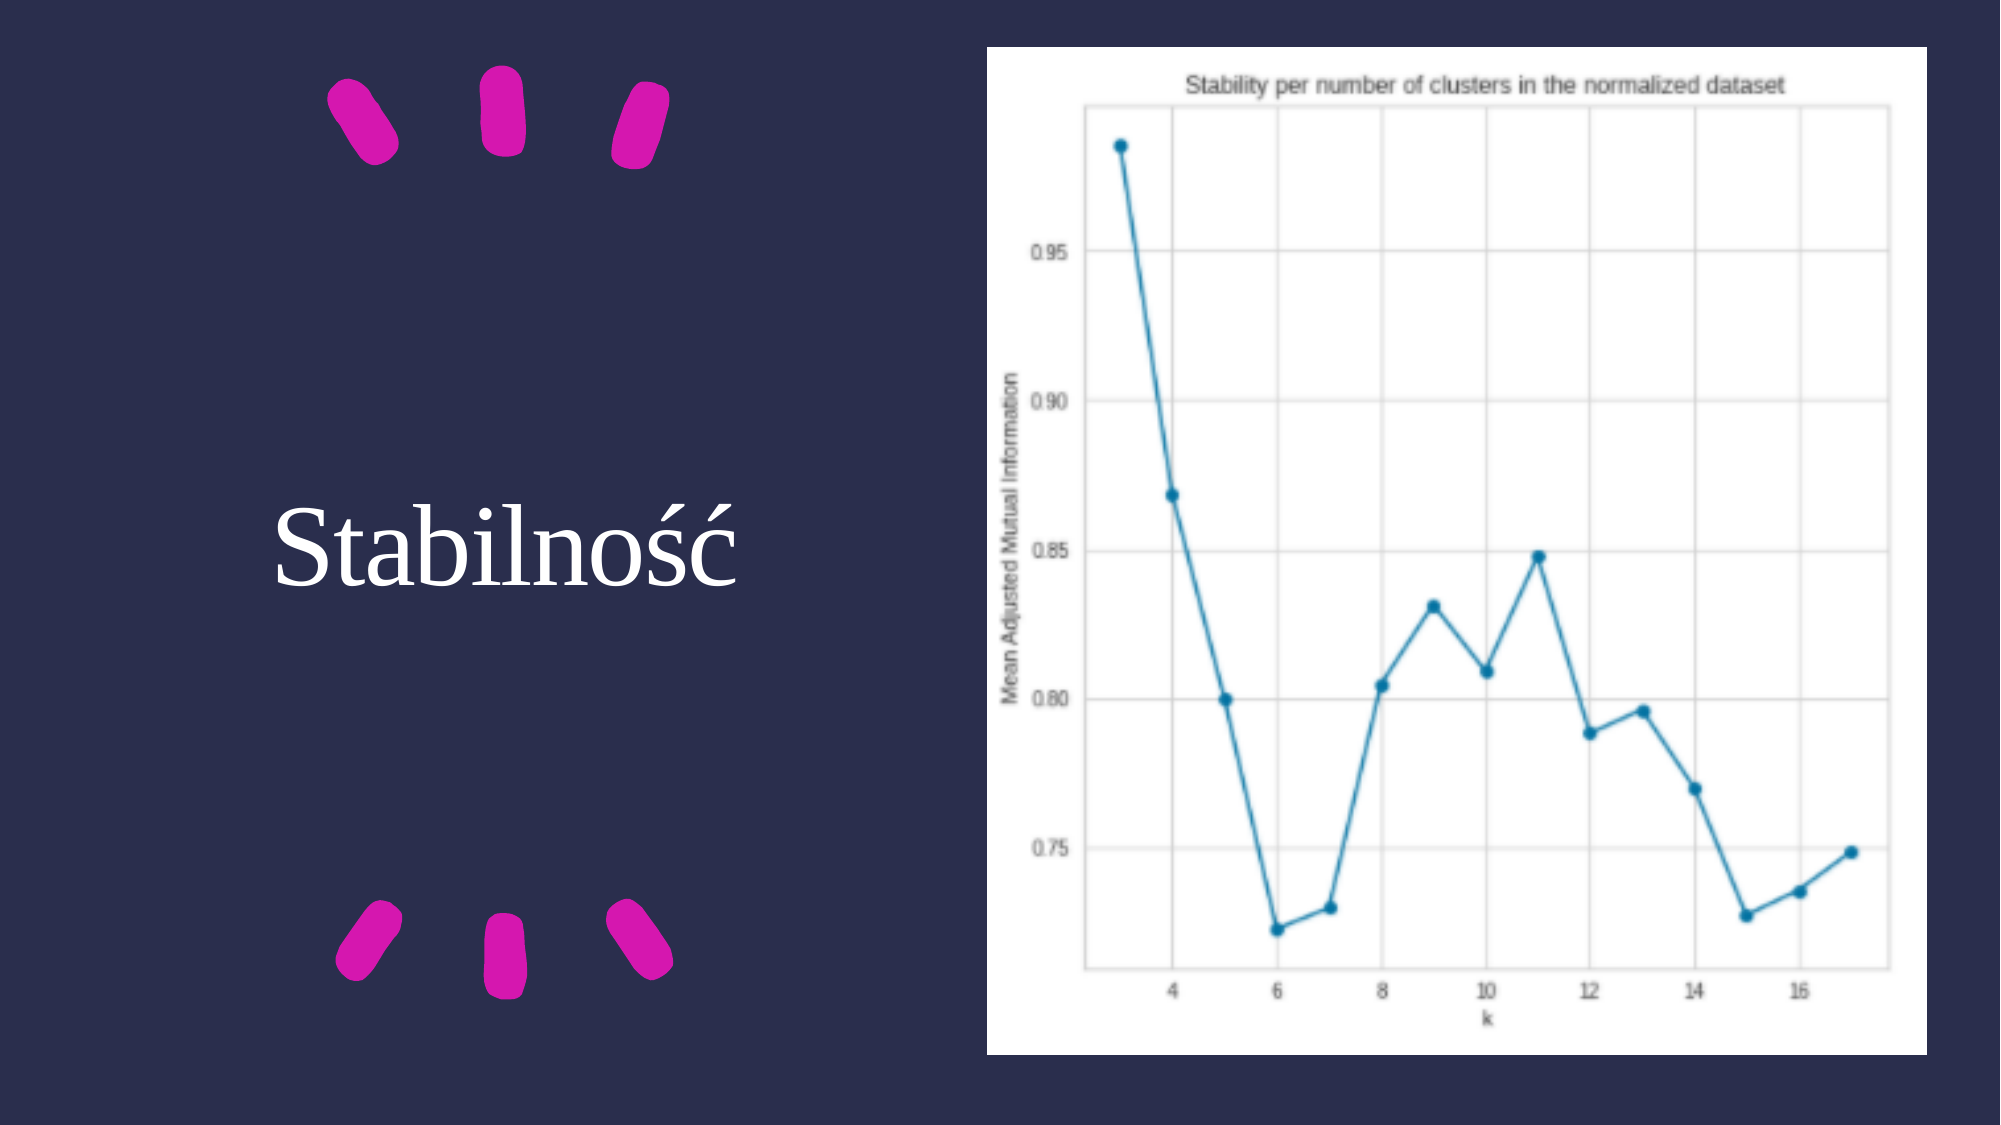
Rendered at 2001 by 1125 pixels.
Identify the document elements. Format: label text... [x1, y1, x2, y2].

picture [987, 47, 1927, 1055]
title Stabilność [93, 286, 917, 610]
text_box [0, 0, 2000, 1125]
